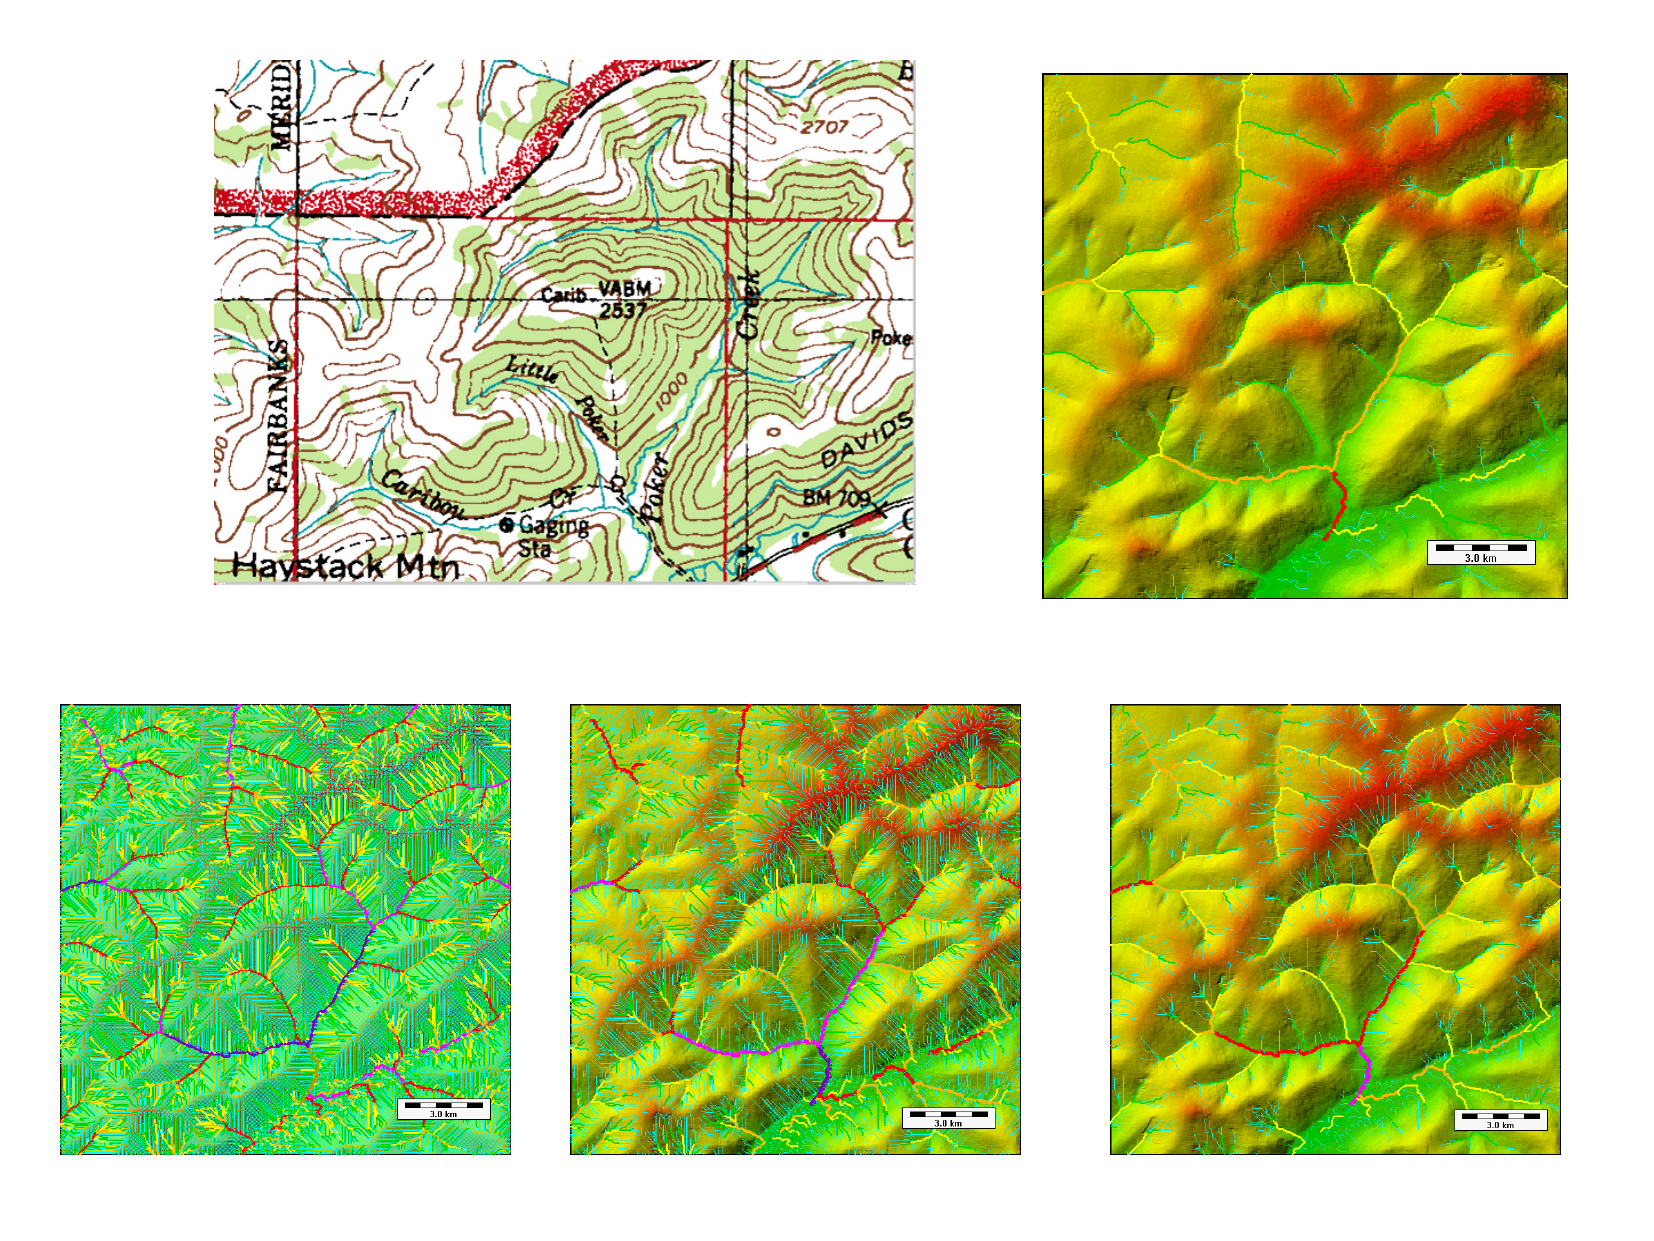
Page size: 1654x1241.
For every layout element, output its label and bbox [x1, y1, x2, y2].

picture [214, 60, 916, 586]
picture [60, 704, 511, 1156]
picture [570, 704, 1021, 1156]
picture [1110, 704, 1561, 1156]
picture [1042, 73, 1568, 599]
